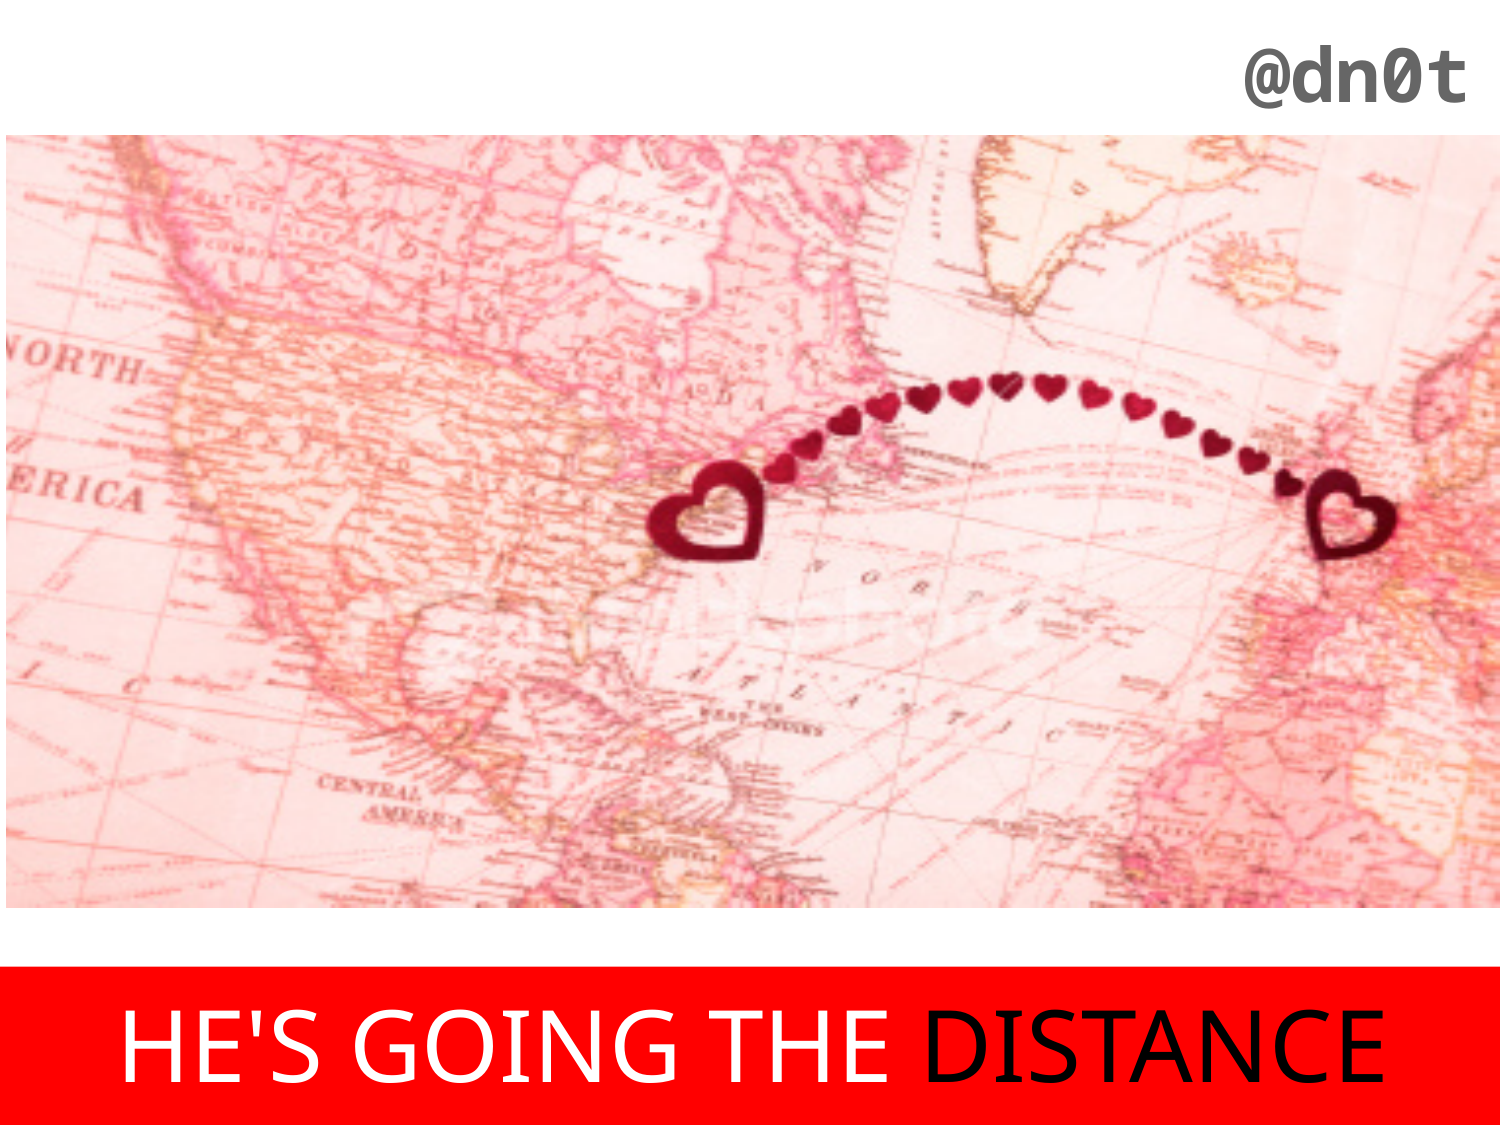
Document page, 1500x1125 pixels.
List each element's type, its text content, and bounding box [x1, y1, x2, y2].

picture [6, 135, 1500, 908]
list HE'S GOING THE DISTANCE [28, 974, 1478, 1111]
